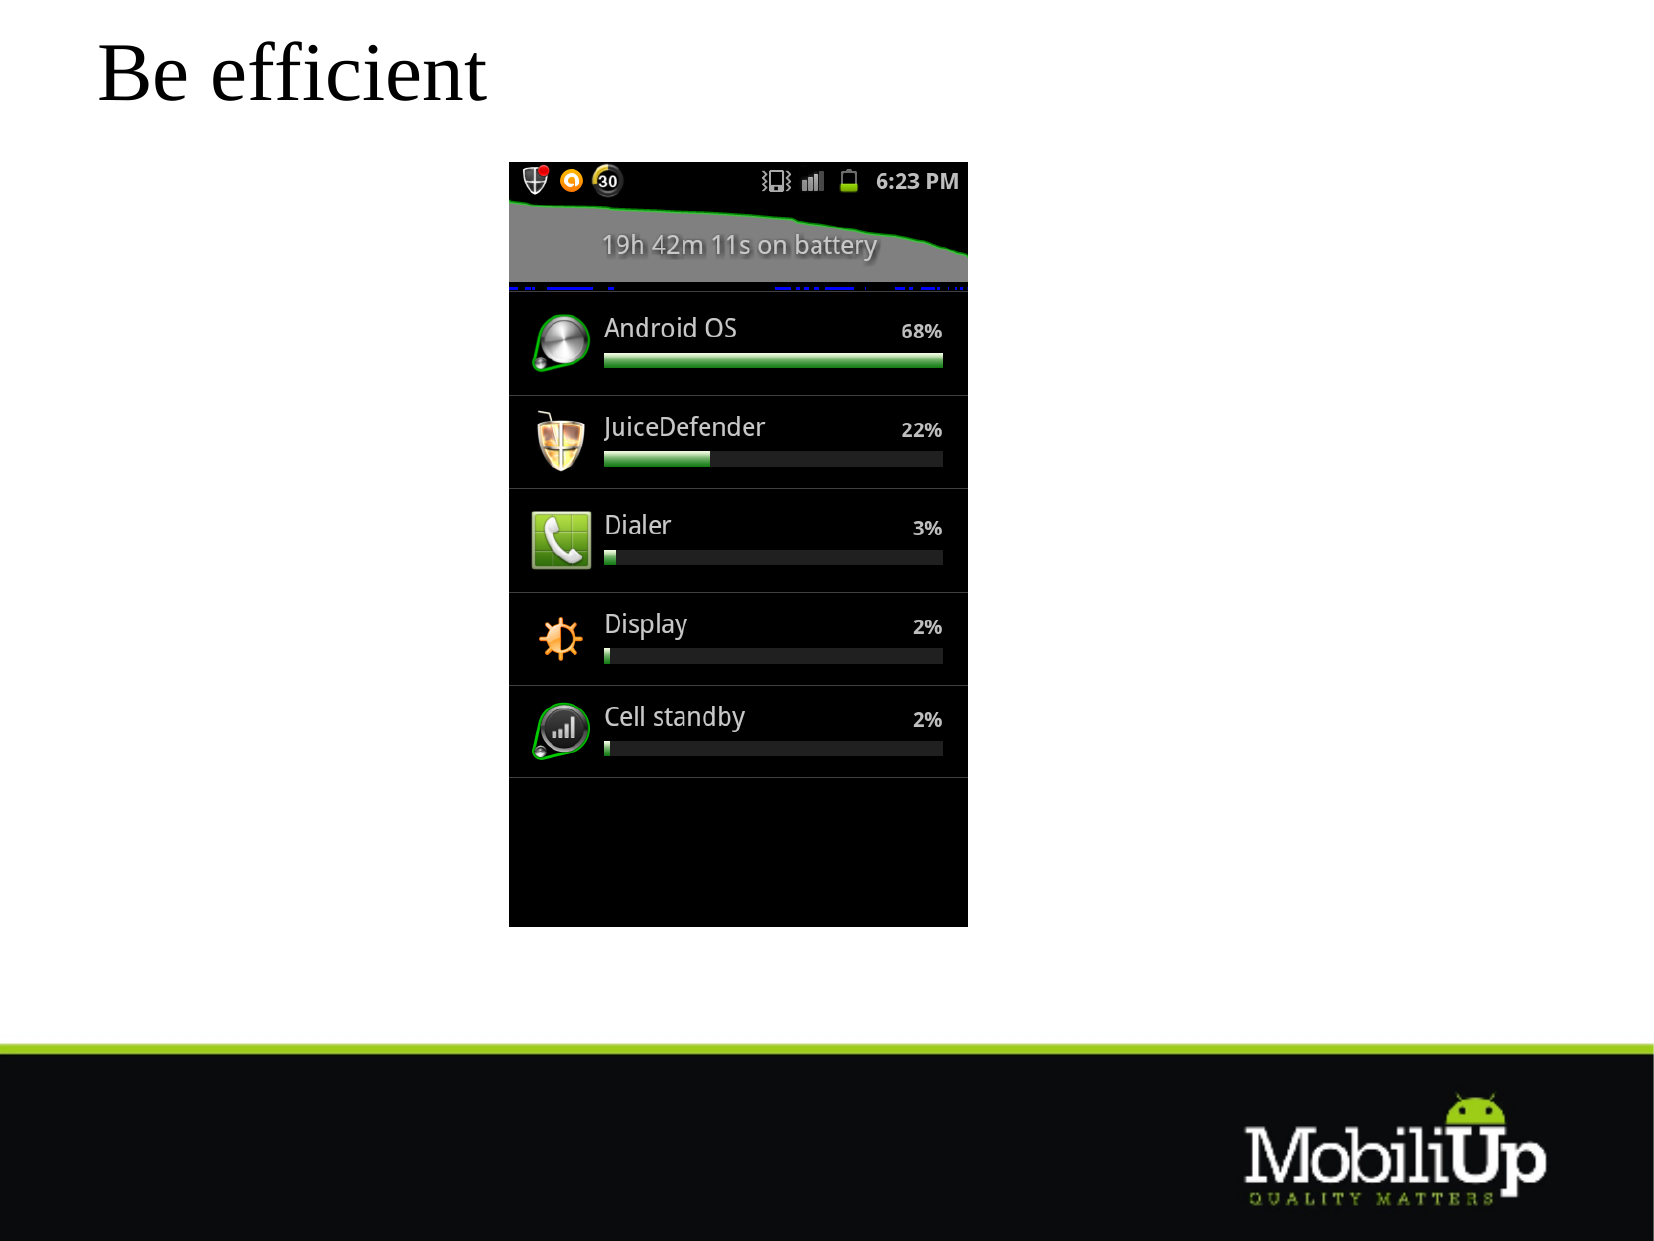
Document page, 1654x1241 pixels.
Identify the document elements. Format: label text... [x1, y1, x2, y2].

title Be efficient [82, 9, 1571, 125]
picture [0, 0, 1654, 1241]
